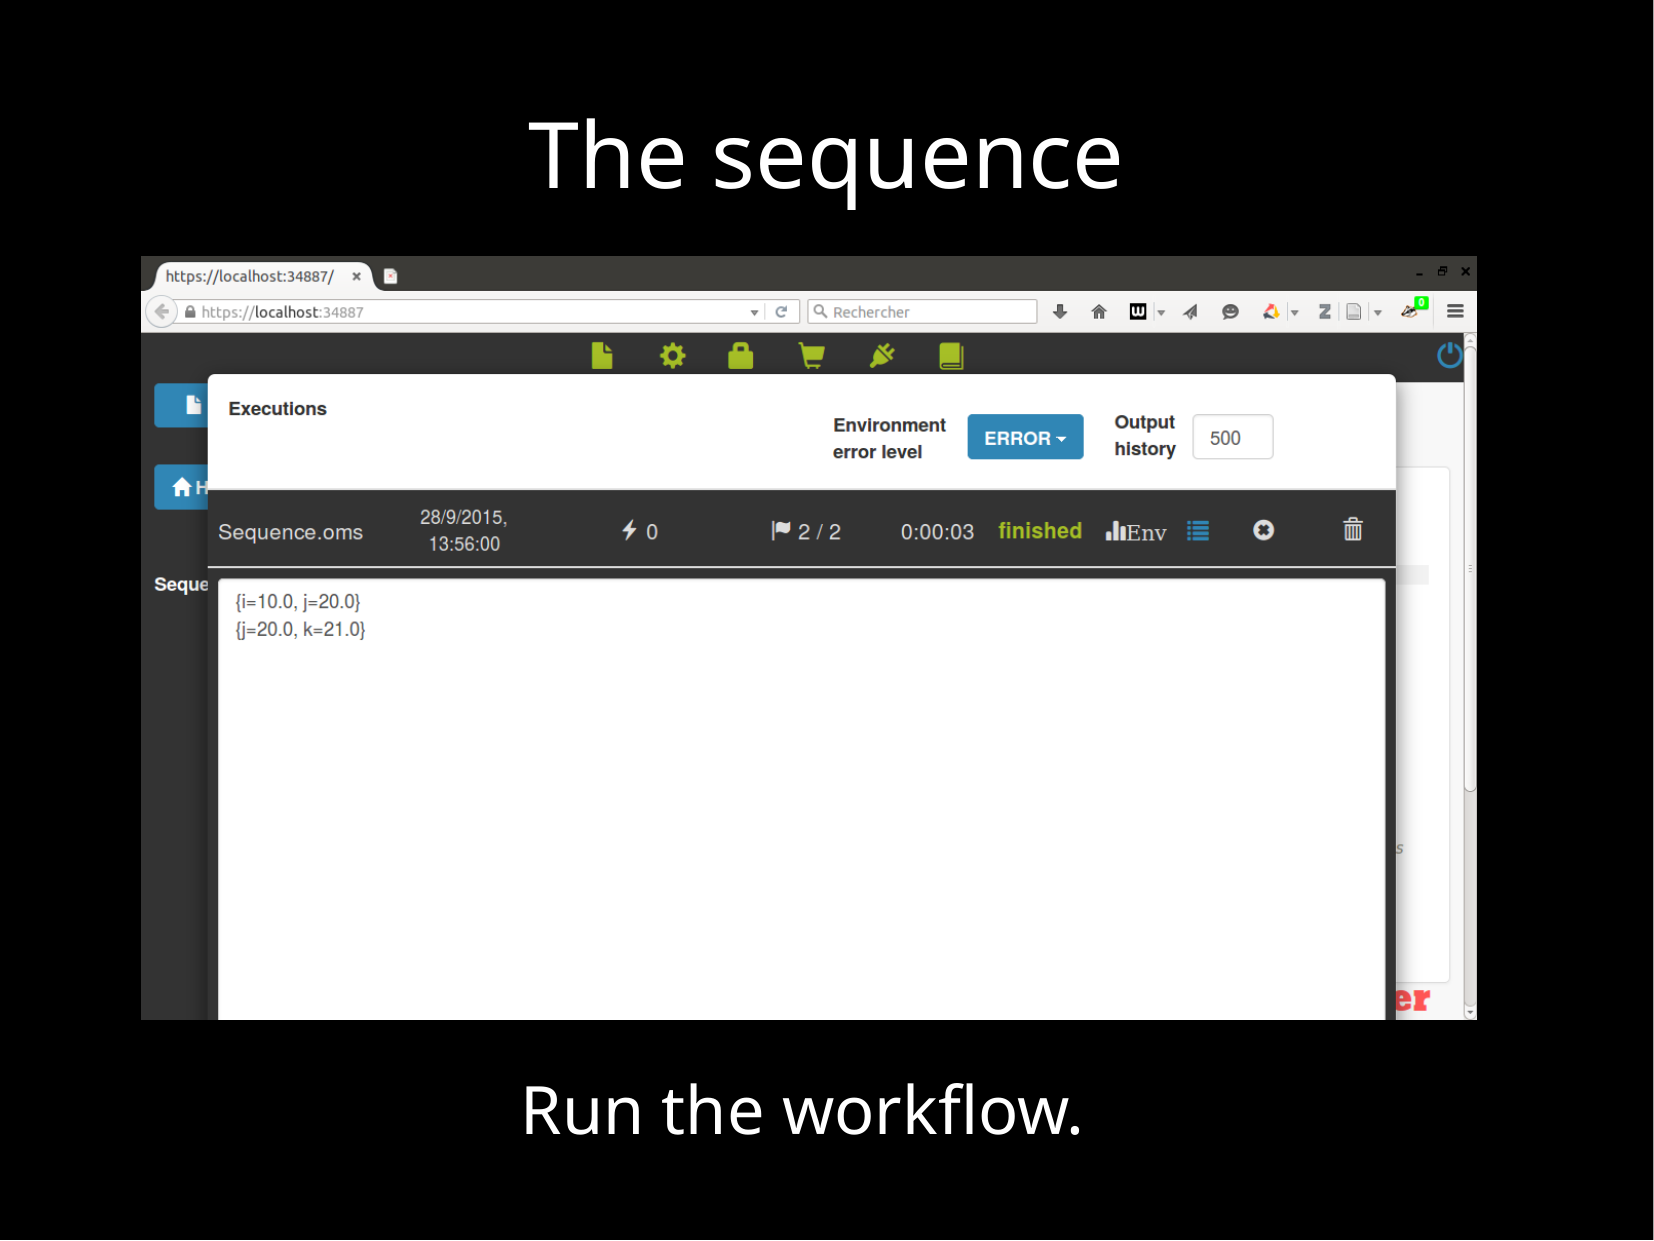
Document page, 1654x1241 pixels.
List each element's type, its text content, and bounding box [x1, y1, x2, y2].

picture [141, 256, 1477, 1020]
list Run the workflow. [59, 1062, 1548, 1241]
title The sequence [82, 49, 1571, 257]
